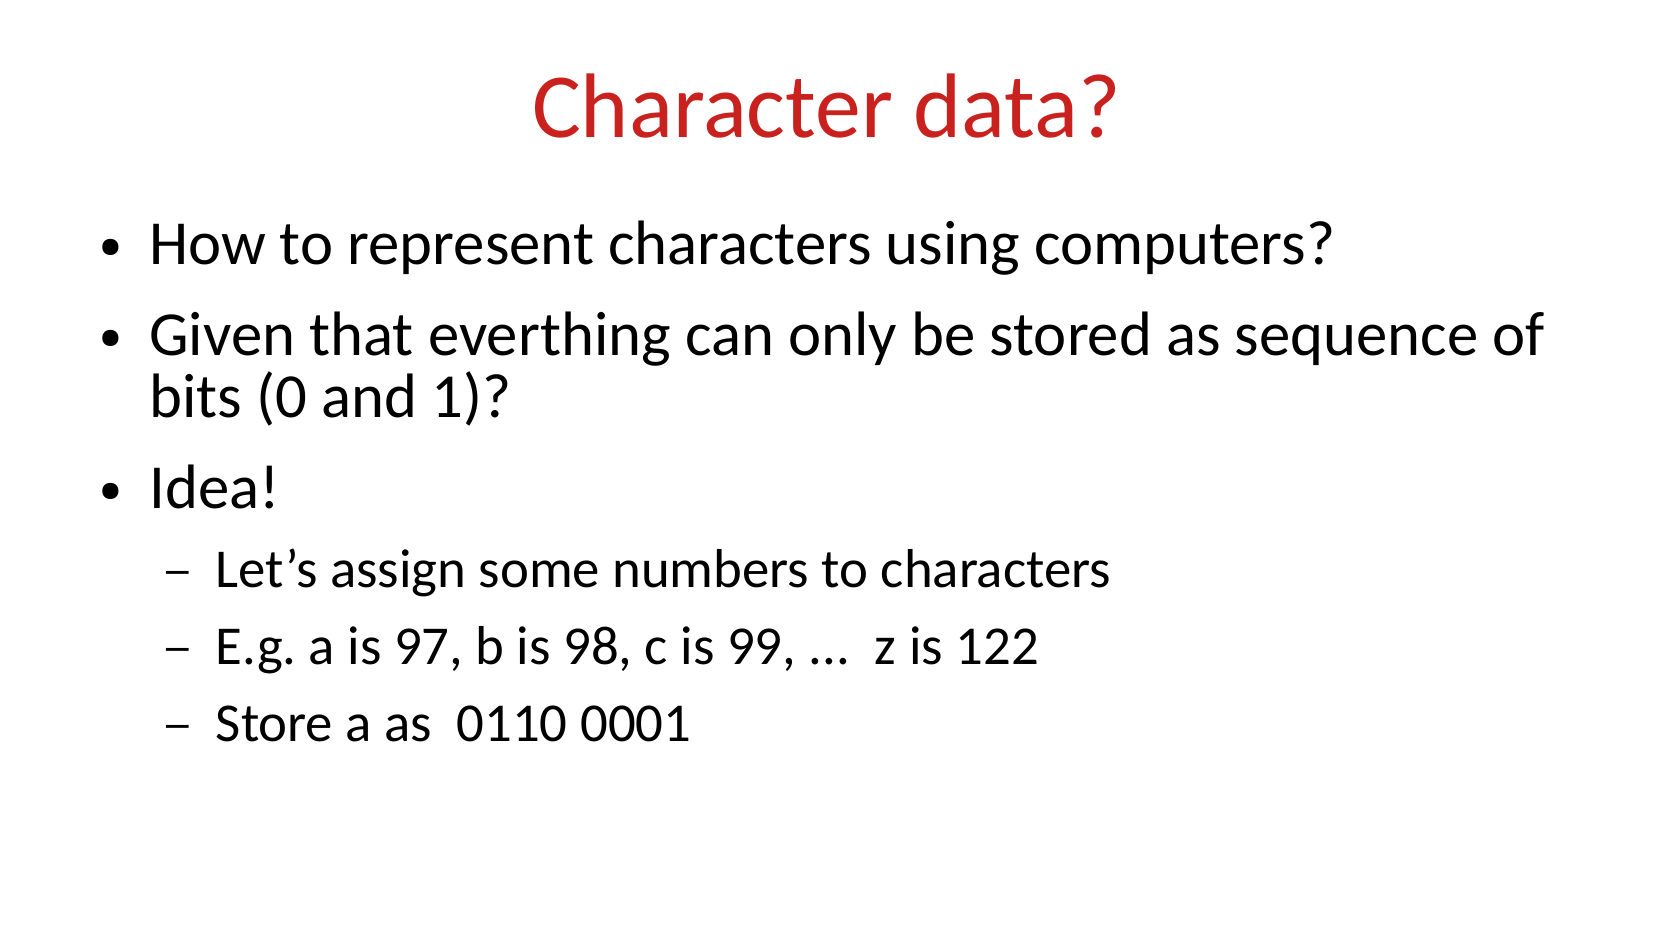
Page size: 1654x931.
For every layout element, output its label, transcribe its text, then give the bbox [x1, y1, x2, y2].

title Character data? [82, 37, 1571, 193]
list How to represent characters using computers? Given that everthing can only be stored as sequence of bits (0 and 1)? Idea! Let’s assign some numbers to characters E.g. a is 97, b is 98, c is 99, ... z is 122 Store a as 0110 0001 [82, 217, 1571, 758]
